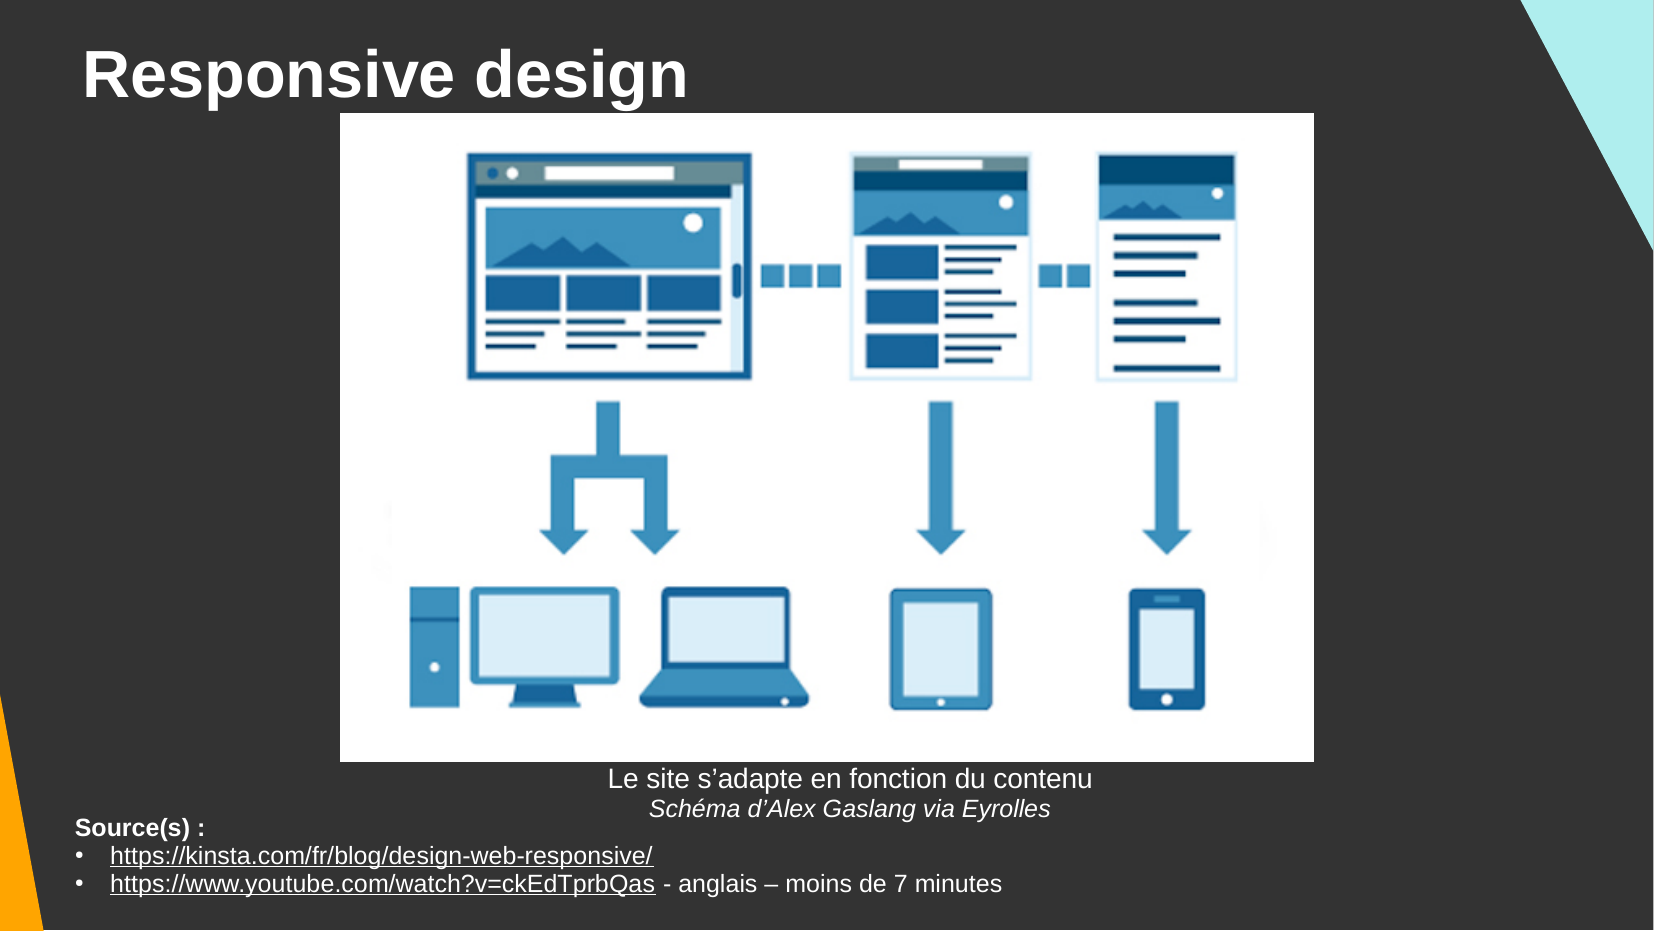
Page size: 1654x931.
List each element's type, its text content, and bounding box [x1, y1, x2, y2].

text_box [1520, 0, 1654, 253]
text_box [0, 694, 44, 931]
picture [340, 113, 1314, 762]
text_box Le site s’adapte en fonction du contenu Schéma d’Alex Gaslang via Eyrolles [413, 755, 1288, 834]
title Responsive design [82, 37, 1571, 114]
text_box Source(s) : https://kinsta.com/fr/blog/design-web-responsive/ https://www.youtube.com/watch?v=ckEdTprbQas - anglais – moins de 7 minutes [60, 806, 1546, 931]
